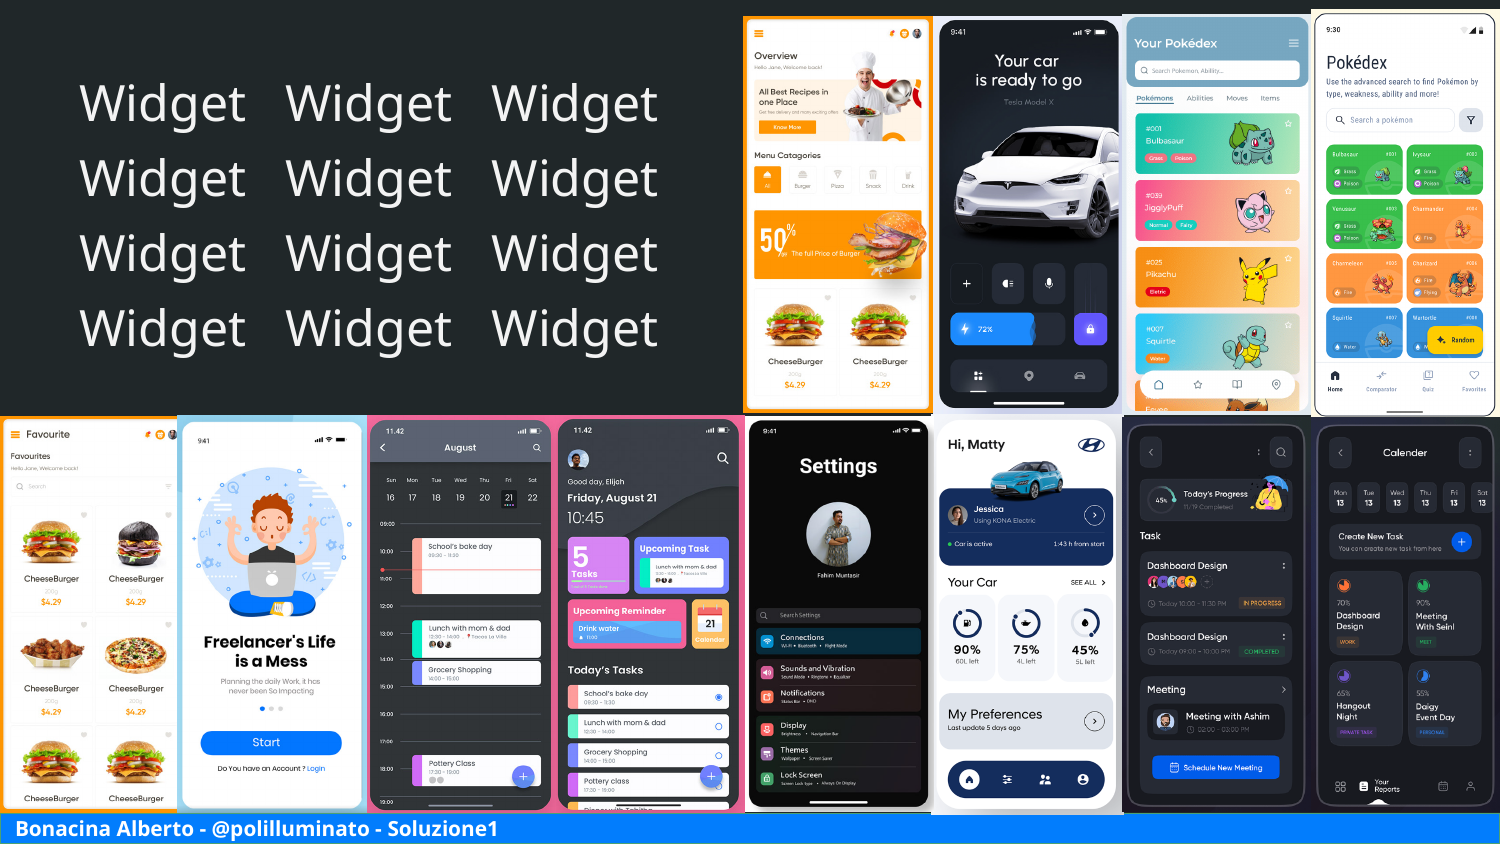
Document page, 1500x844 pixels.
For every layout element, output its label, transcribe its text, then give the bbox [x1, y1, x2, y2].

text_box Widget Widget Widget [38, 131, 700, 206]
text_box Widget Widget Widget [38, 281, 700, 372]
picture [0, 9, 1500, 815]
text_box Bonacina Alberto - @polilluminato - Soluzione1 [0, 812, 1500, 844]
text_box Widget Widget Widget [38, 56, 700, 131]
text_box Widget Widget Widget [38, 206, 700, 281]
